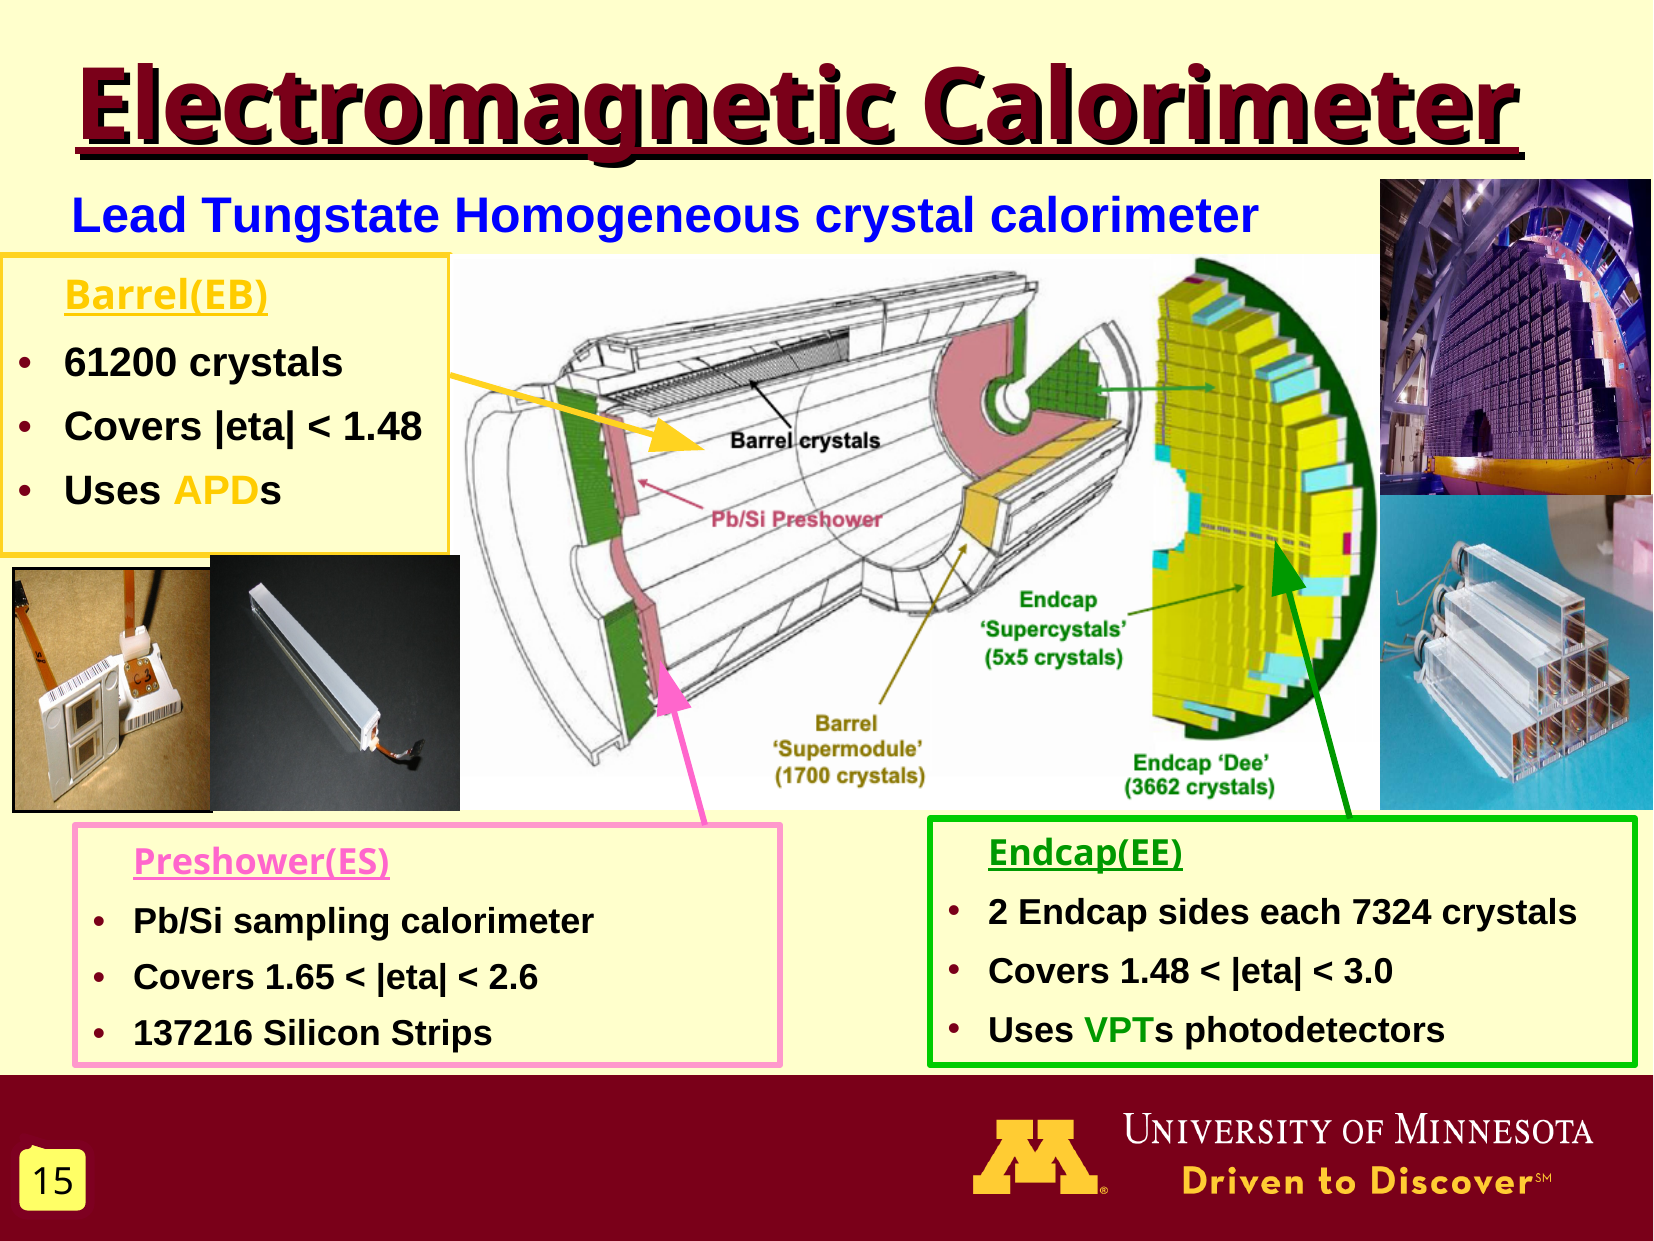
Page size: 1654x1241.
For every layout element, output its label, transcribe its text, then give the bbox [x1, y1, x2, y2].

text_box 15 [15, 1137, 91, 1216]
list Preshower(ES) Pb/Si sampling calorimeter Covers 1.65 < |eta| < 2.6 137216 Silicon Strips [75, 825, 781, 1066]
picture [15, 179, 1653, 811]
title Electromagnetic Calorimeter [60, 18, 1561, 181]
picture [0, 1075, 1654, 1241]
list Lead Tungstate Homogeneous crystal calorimeter [0, 180, 1366, 256]
list Barrel(EB) 61200 crystals Covers |eta| < 1.48 Uses APDs [0, 256, 450, 556]
list Endcap(EE) 2 Endcap sides each 7324 crystals Covers 1.48 < |eta| < 3.0 Uses VPTs photodetectors [930, 818, 1636, 1066]
